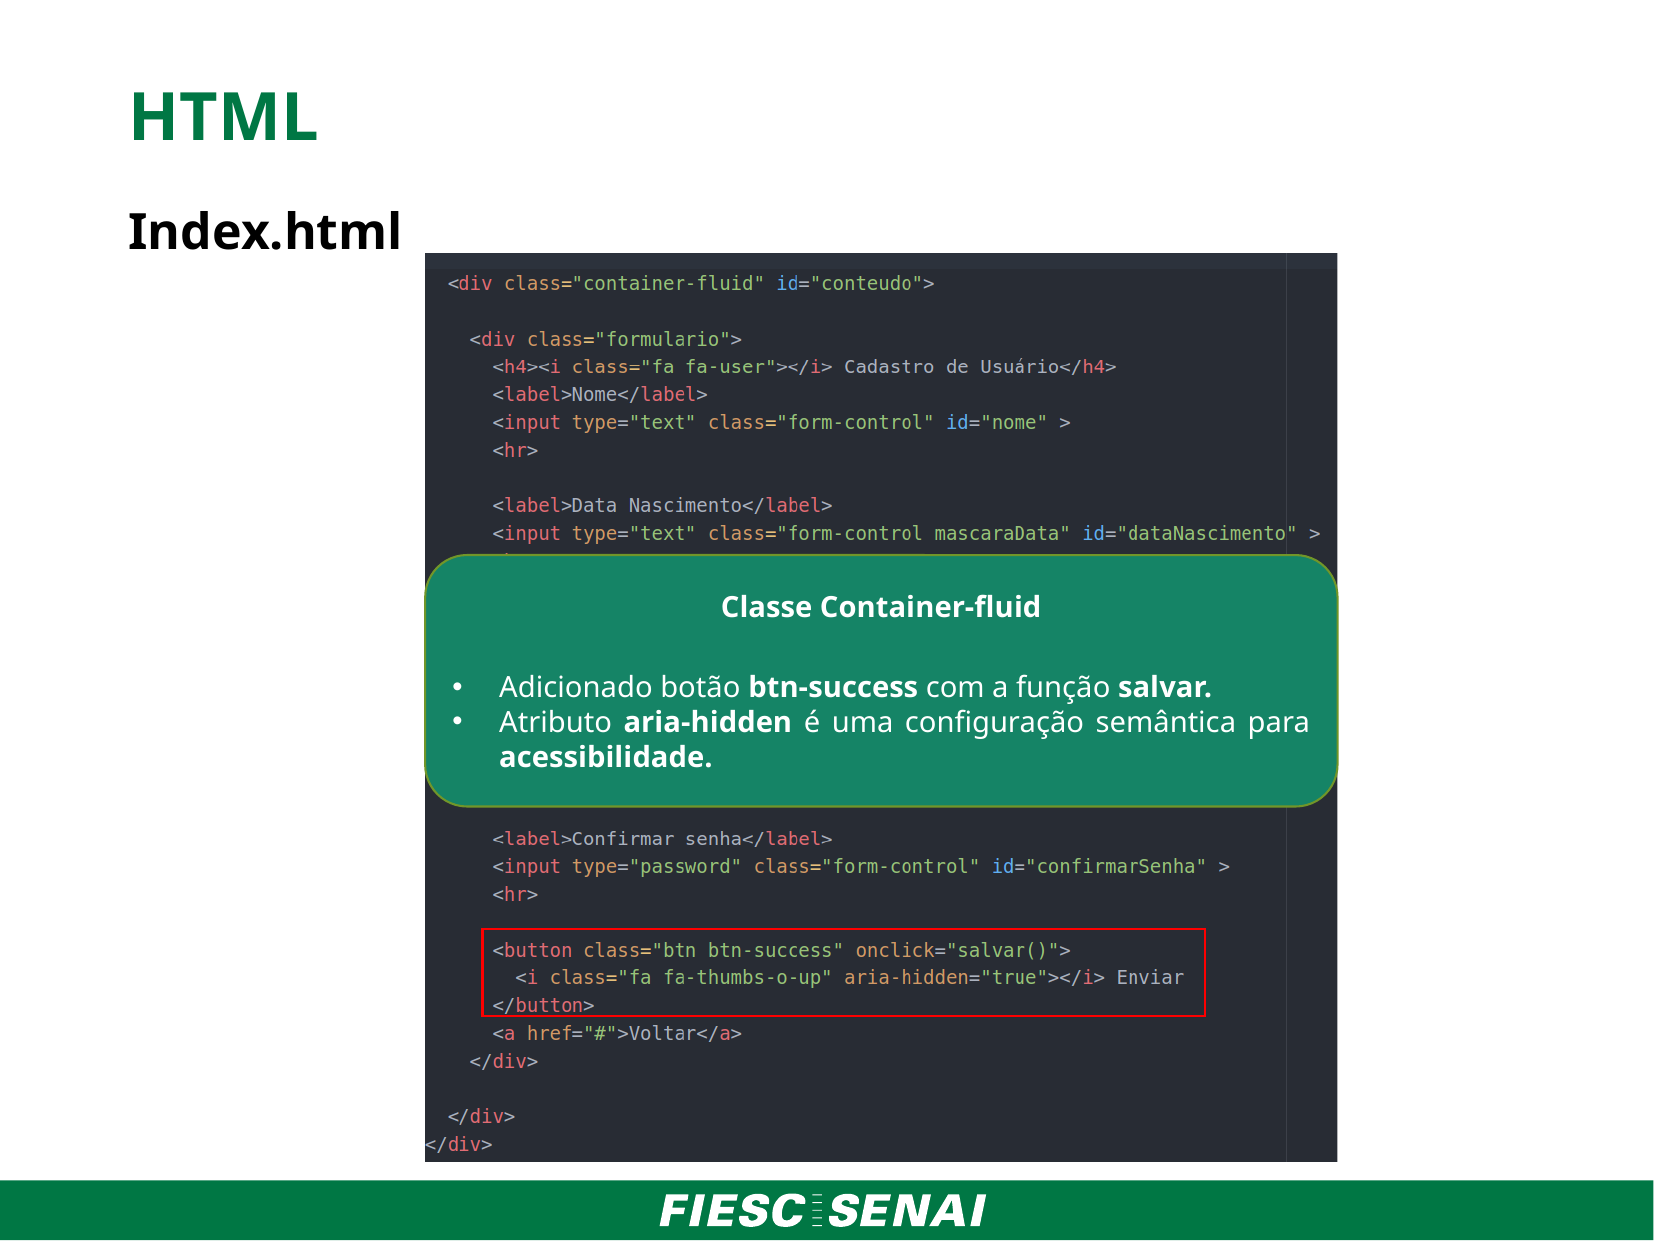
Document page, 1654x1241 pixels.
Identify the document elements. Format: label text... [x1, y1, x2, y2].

text_box Classe Container-fluid Adicionado botão btn-success com a função salvar. Atributo aria-hidden é uma configuração semântica para acessibilidade. [425, 555, 1338, 807]
title HTML [113, 39, 1540, 200]
picture [425, 253, 1338, 590]
list Index.html [113, 200, 1540, 1117]
picture [425, 771, 1338, 1162]
